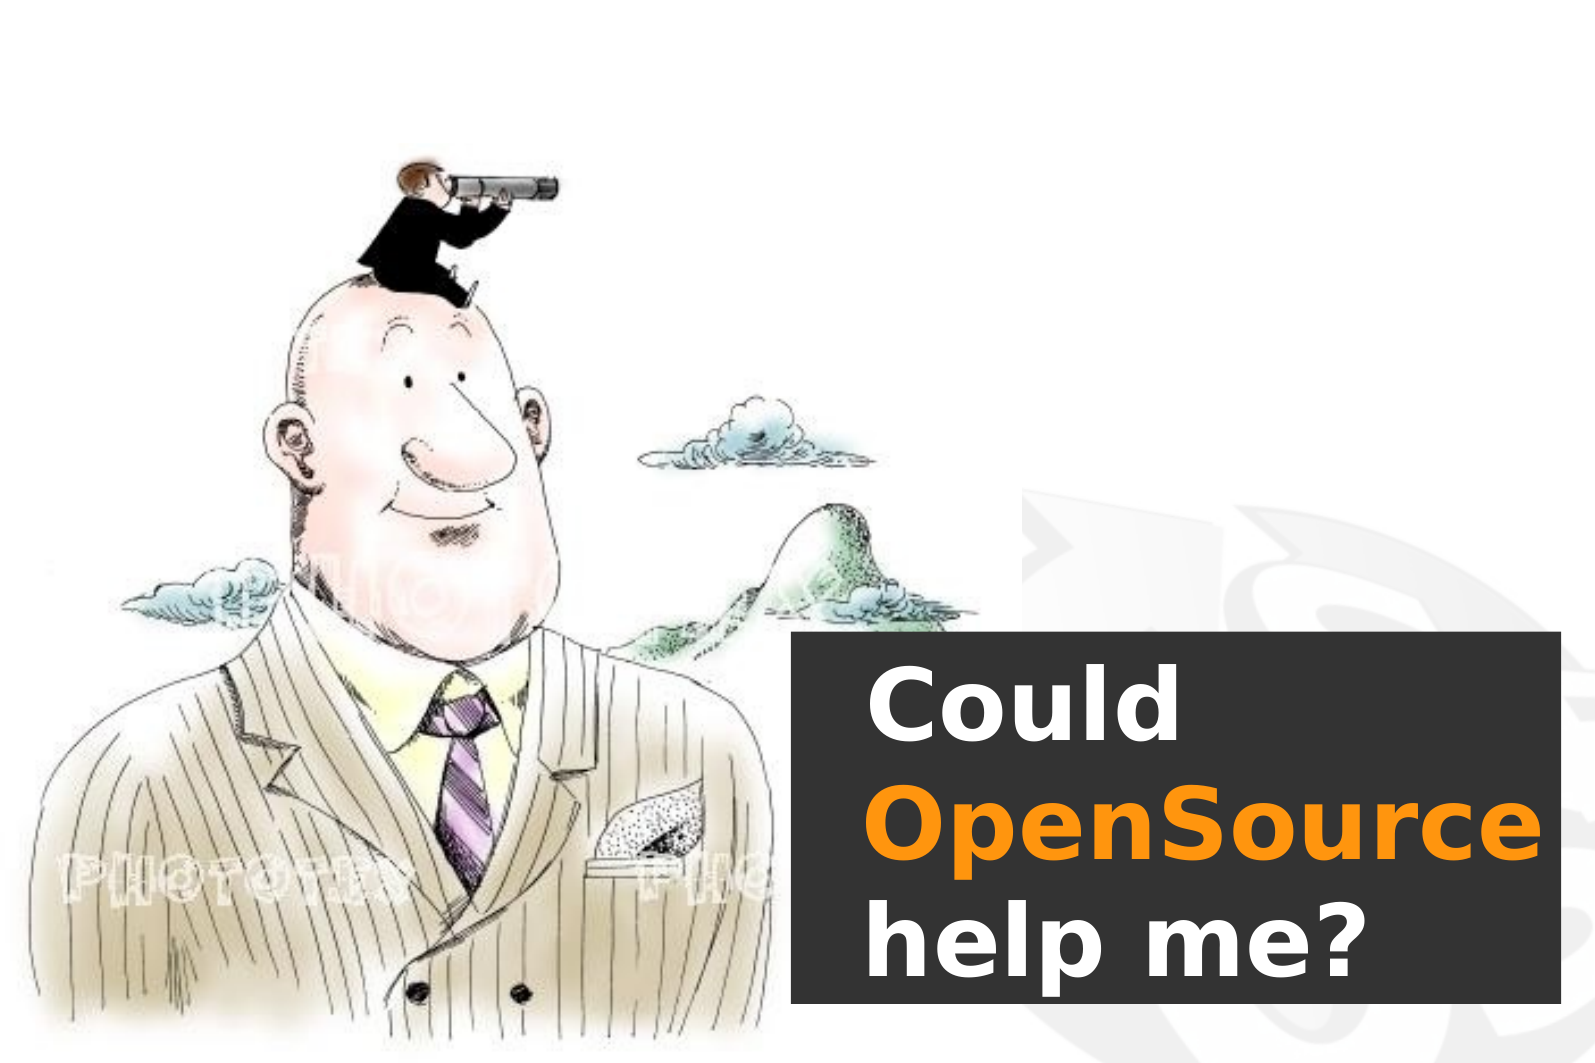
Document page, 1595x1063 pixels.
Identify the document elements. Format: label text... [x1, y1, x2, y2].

subtitle Could OpenSource help me? [790, 631, 1562, 1004]
picture [0, 143, 1022, 1063]
